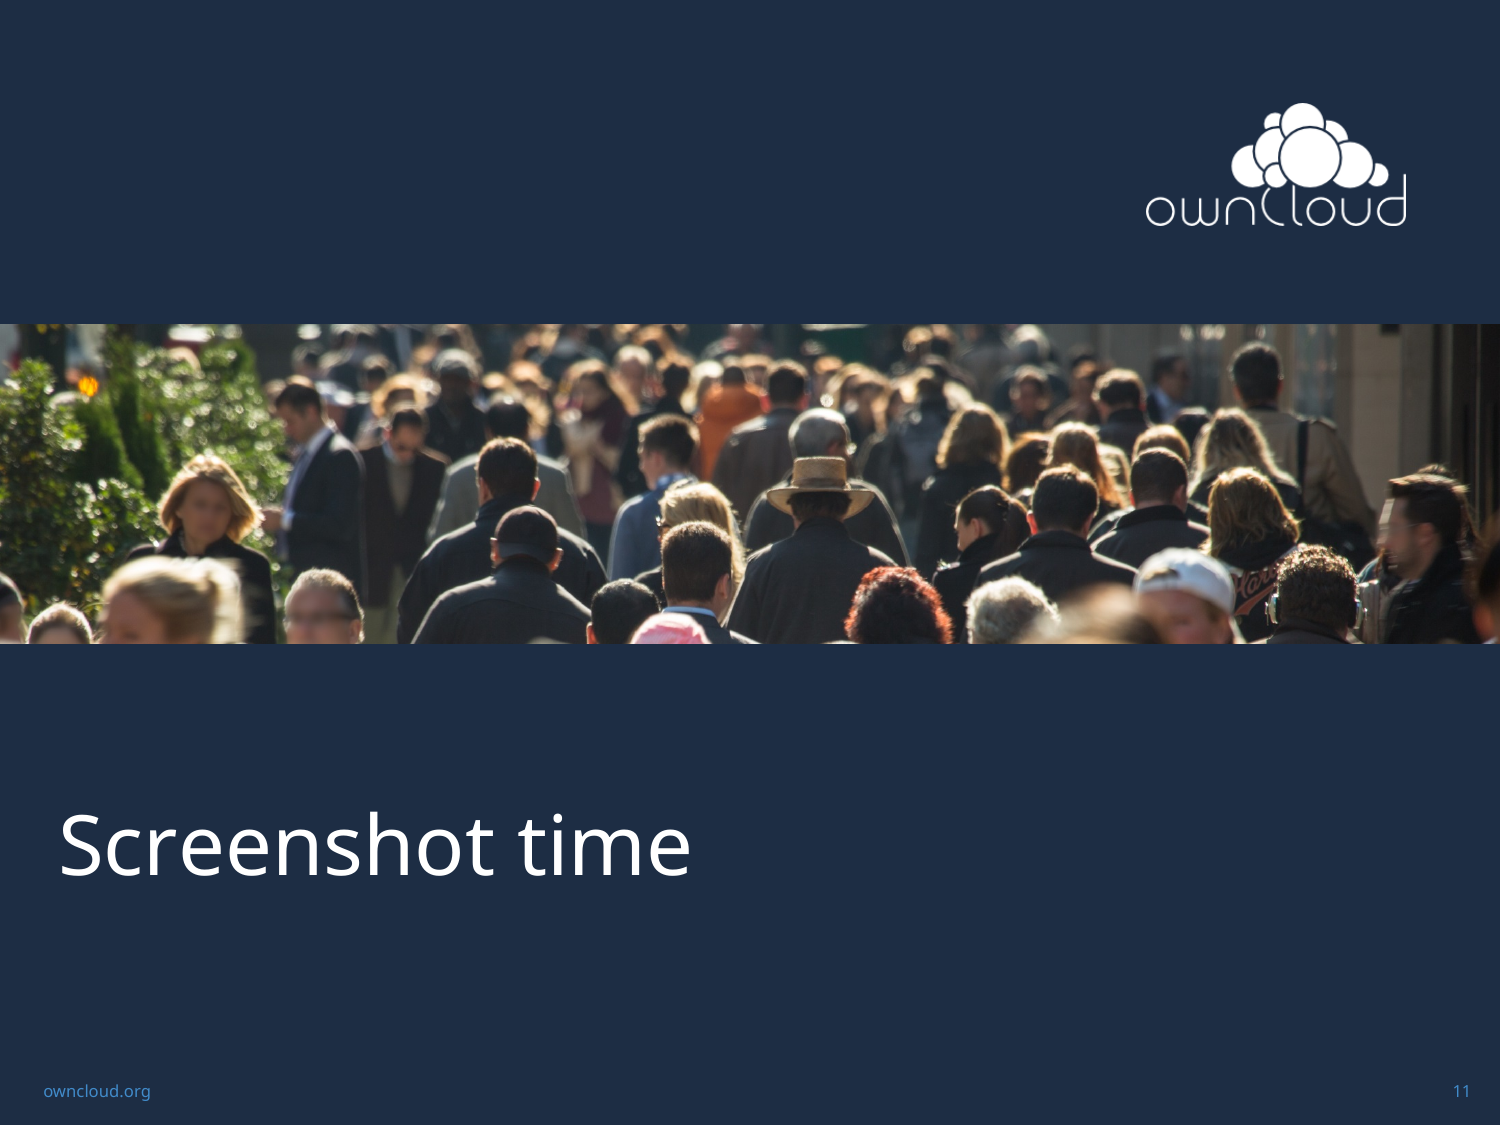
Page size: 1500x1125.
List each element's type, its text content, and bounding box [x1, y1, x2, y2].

picture [1146, 103, 1406, 226]
picture [0, 324, 1500, 644]
title Screenshot time [58, 754, 1427, 942]
